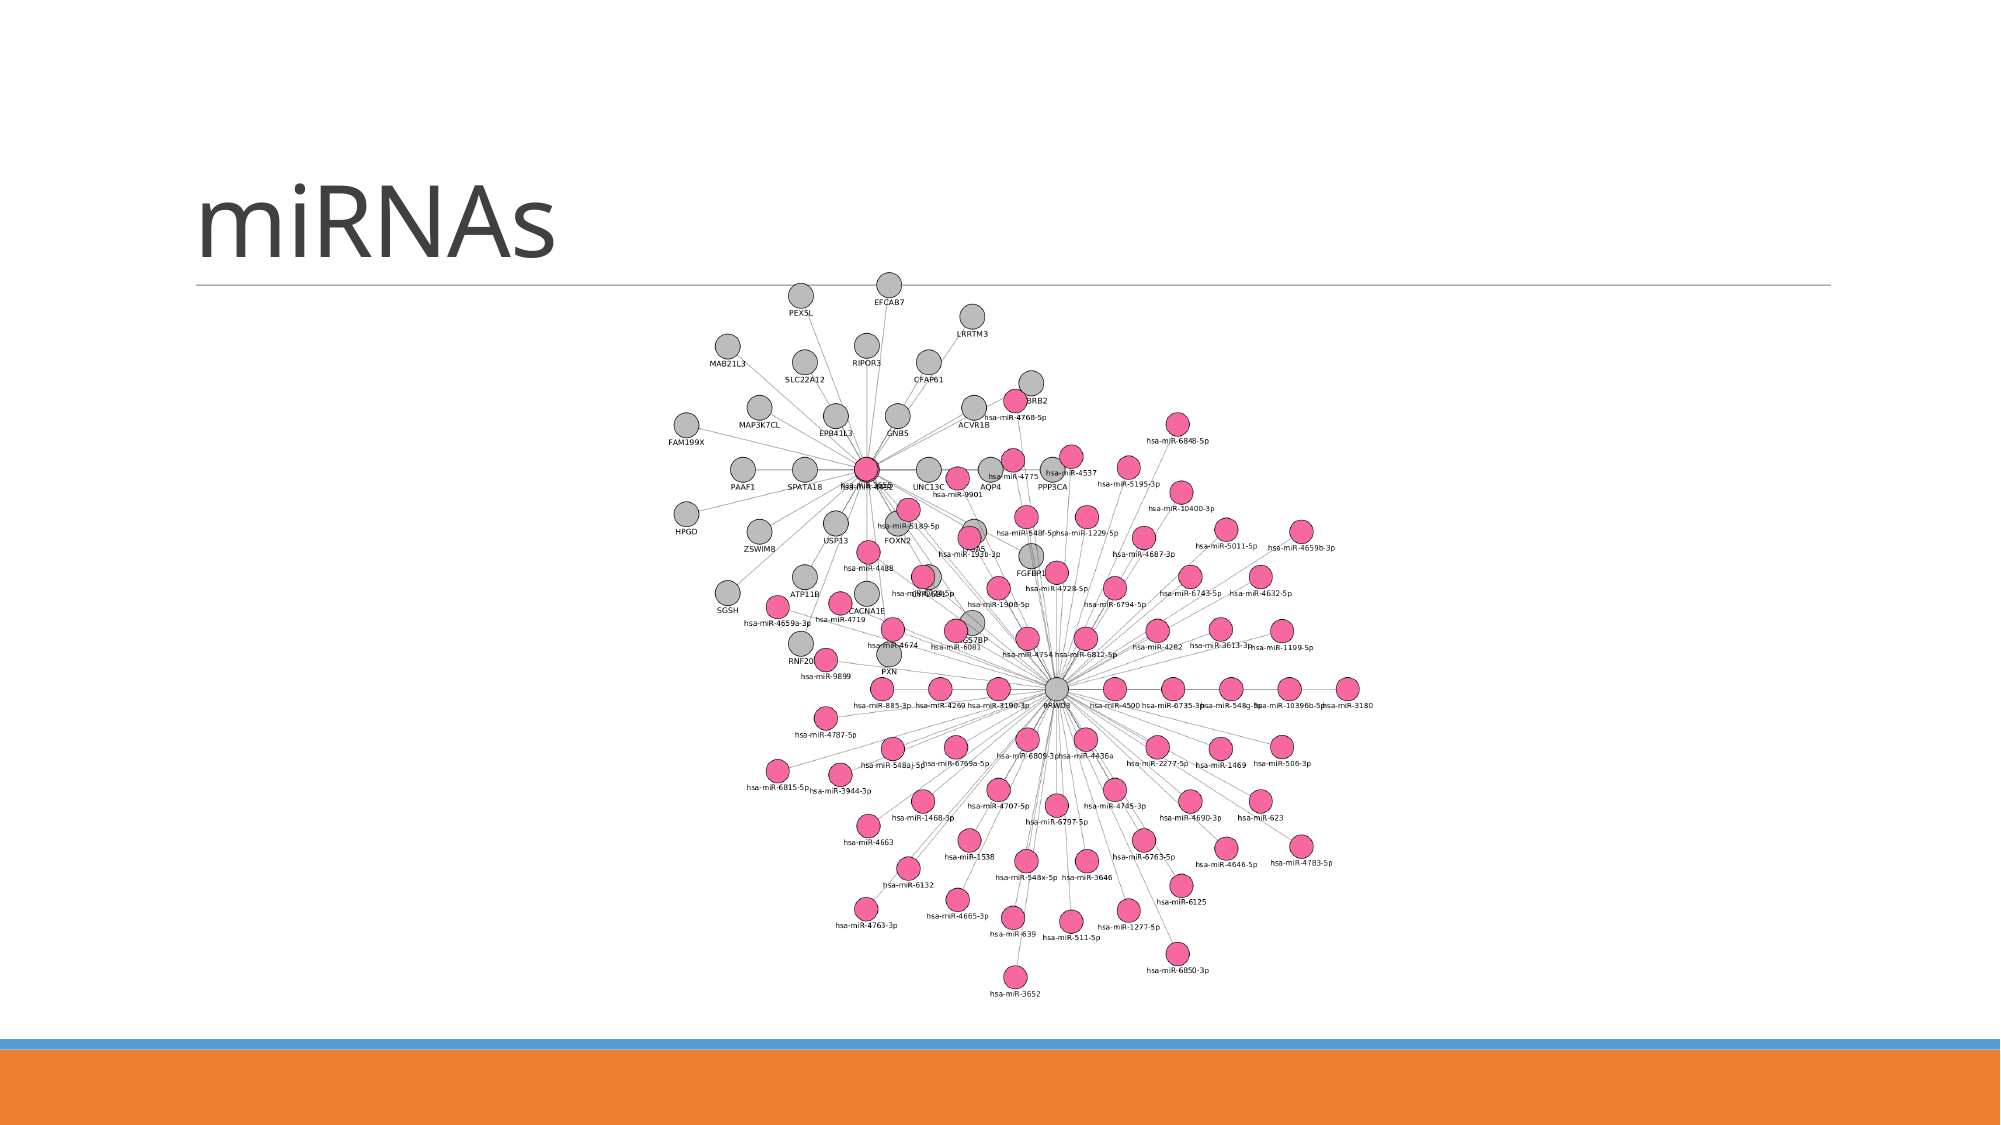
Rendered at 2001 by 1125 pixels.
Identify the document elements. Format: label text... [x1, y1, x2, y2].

title miRNAs [180, 47, 1830, 285]
picture [611, 268, 1506, 1034]
